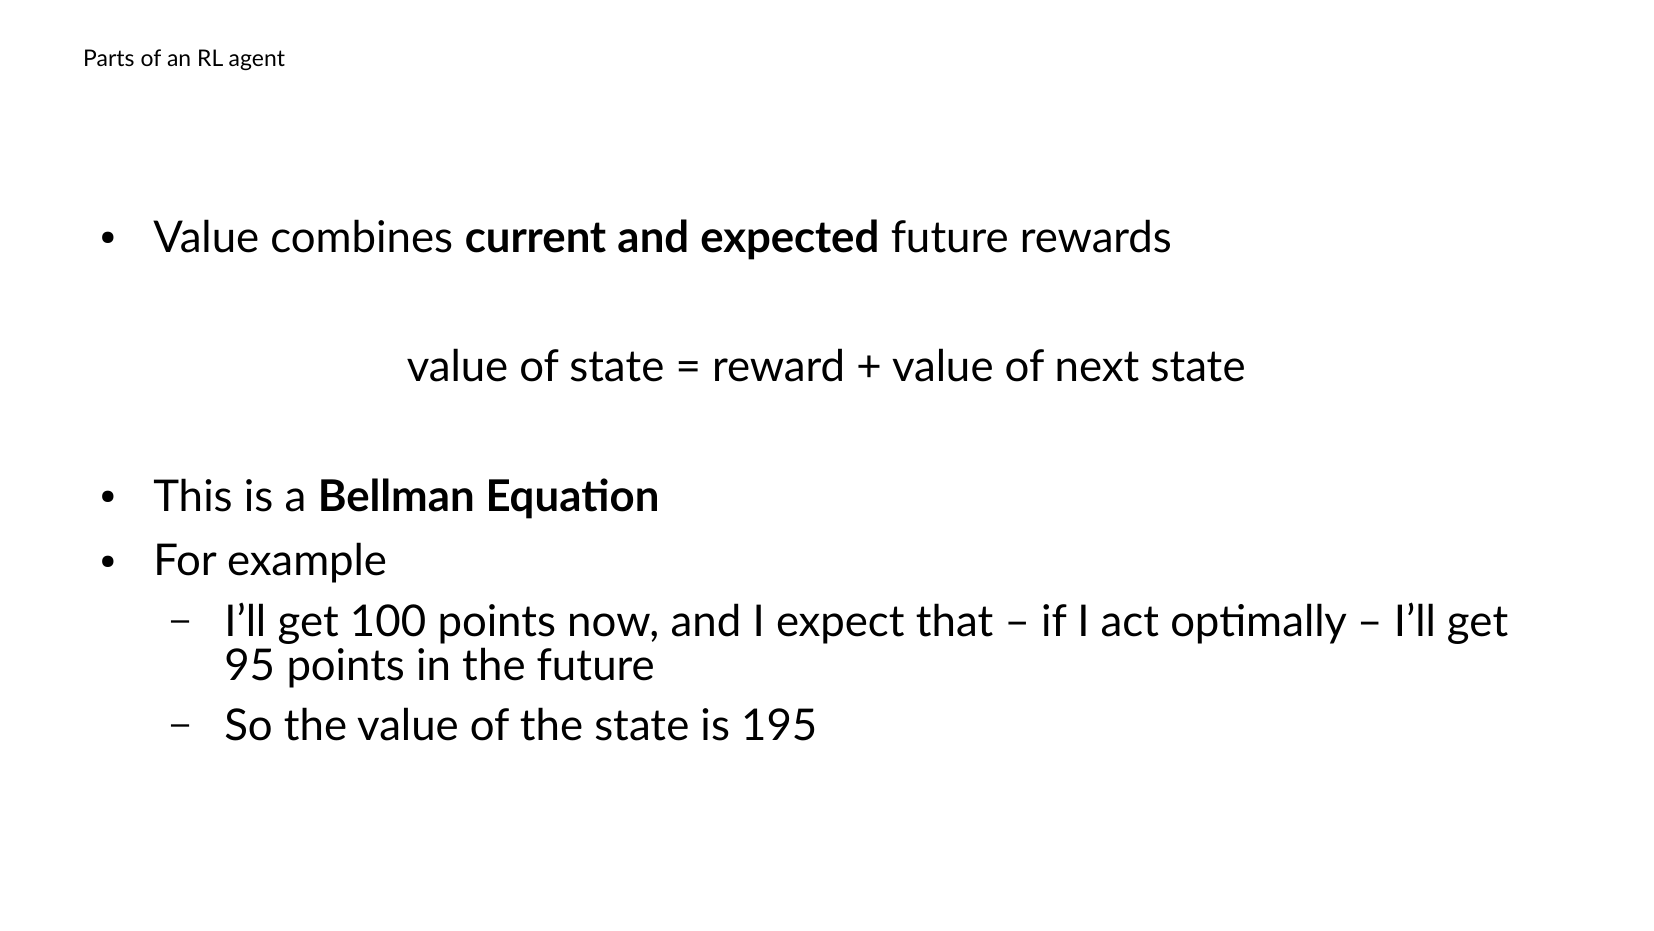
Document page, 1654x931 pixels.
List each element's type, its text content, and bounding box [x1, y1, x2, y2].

list Value combines current and expected future rewards value of state = reward + value of next state This is a Bellman Equation For example I’ll get 100 points now, and I expect that – if I act optimally – I’ll get 95 points in the future So the value of the state is 195 [82, 217, 1571, 839]
title Parts of an RL agent [83, 0, 1571, 119]
